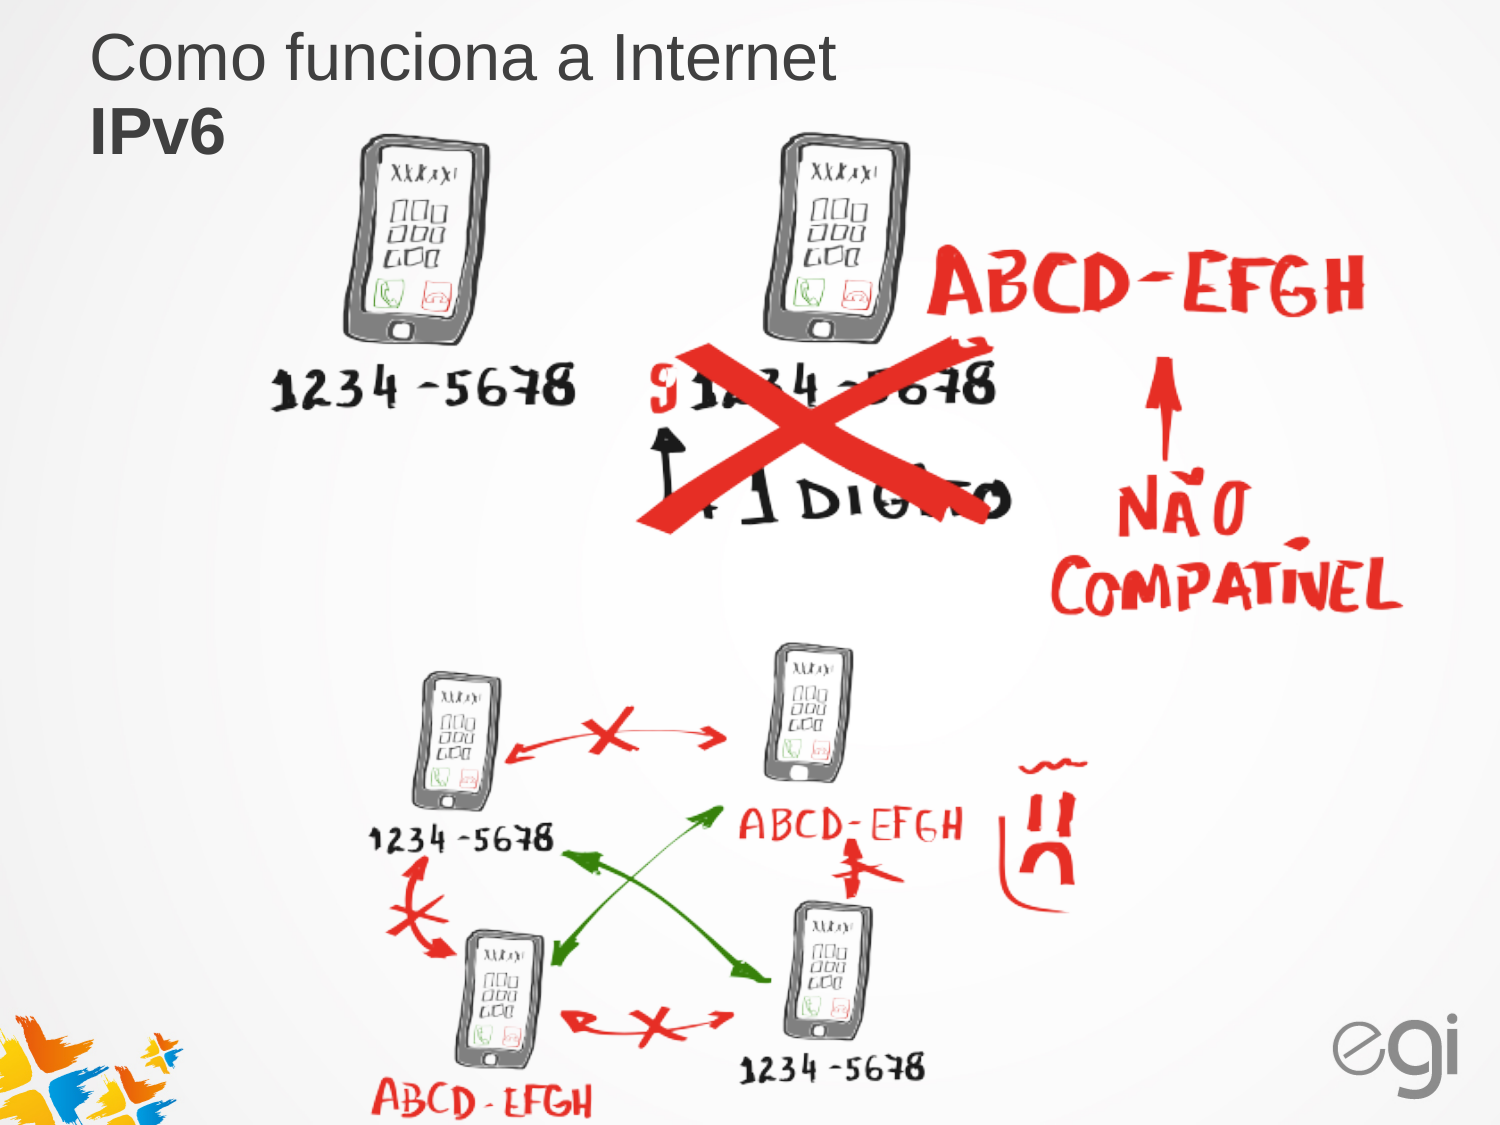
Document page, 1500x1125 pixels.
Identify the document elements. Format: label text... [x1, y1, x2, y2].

picture [0, 0, 1500, 1125]
text_box Como funciona a Internet IPv6 [75, 0, 1426, 178]
